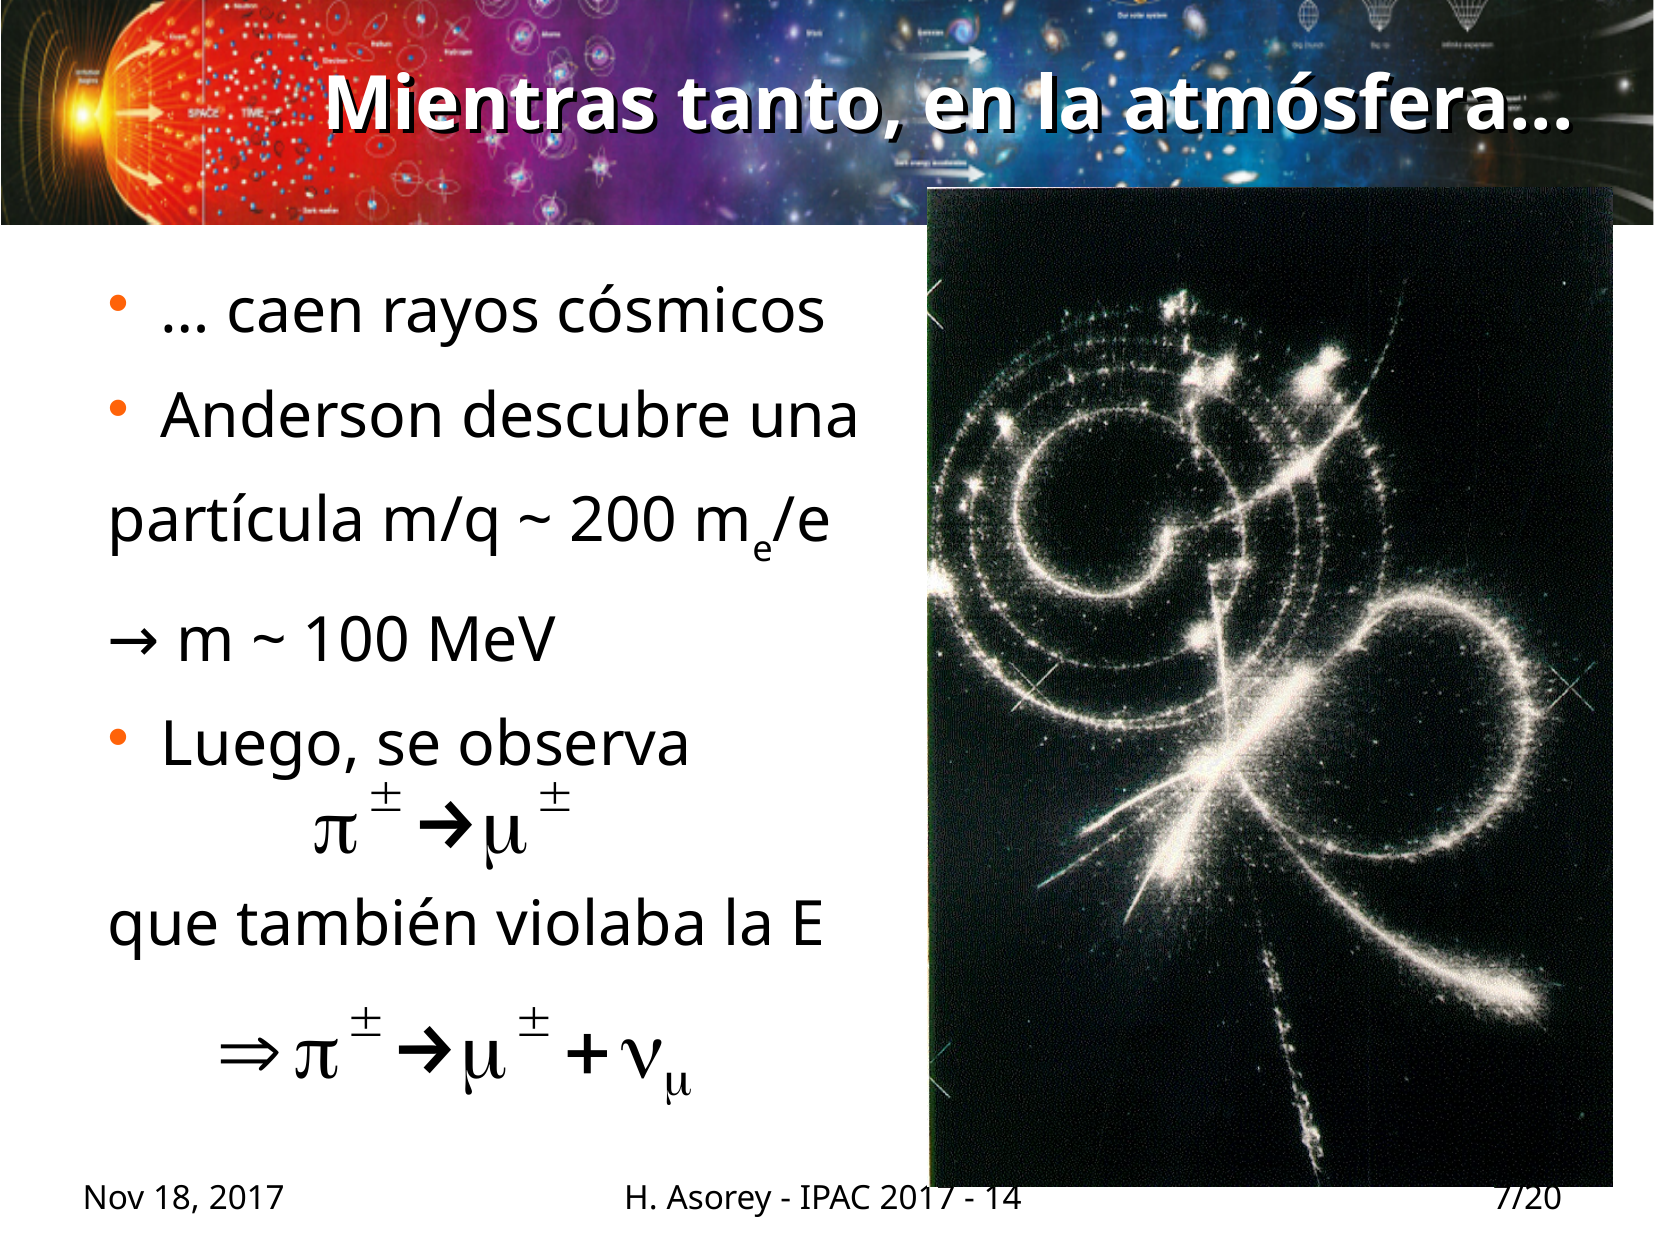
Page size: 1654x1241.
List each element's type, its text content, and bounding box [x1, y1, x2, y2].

chart [305, 780, 586, 874]
chart [210, 1005, 700, 1108]
picture [1, 0, 1654, 1187]
title Mientras tanto, en la atmósfera... [86, 49, 1575, 151]
list … caen rayos cósmicos Anderson descubre una partícula m/q ~ 200 me/e → m ~ 100 MeV Luego, se observa que también violaba la E [90, 270, 870, 1089]
